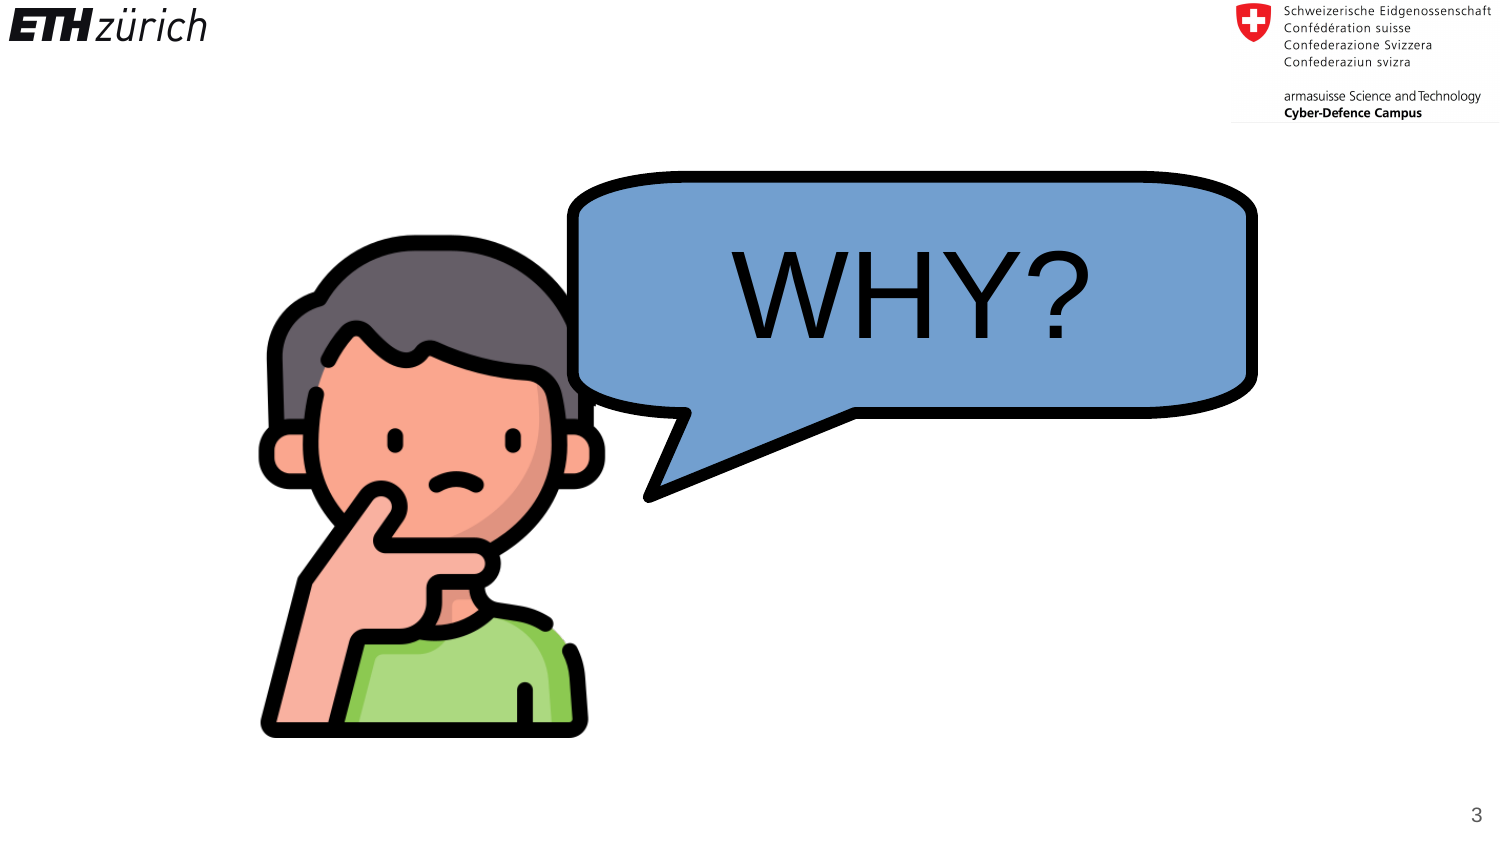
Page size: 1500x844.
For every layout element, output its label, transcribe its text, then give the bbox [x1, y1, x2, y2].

picture [248, 200, 619, 738]
picture [8, 8, 207, 42]
text_box WHY? [572, 176, 1253, 498]
picture [1231, 0, 1500, 123]
